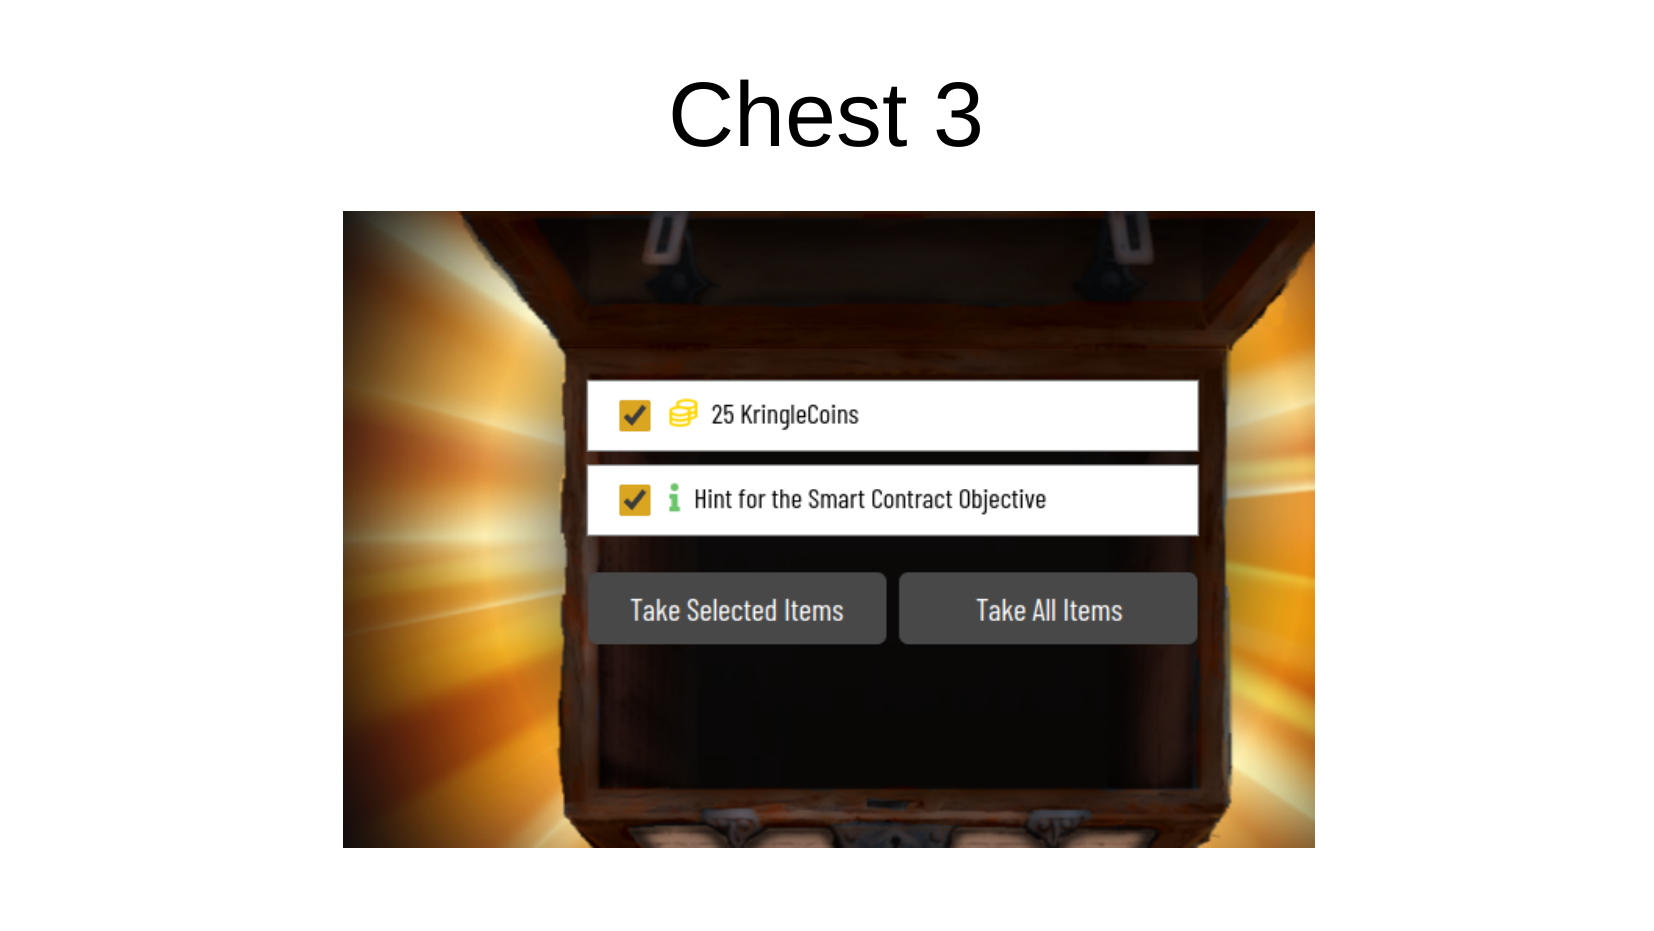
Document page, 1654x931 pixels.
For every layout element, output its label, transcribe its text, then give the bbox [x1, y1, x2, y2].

picture [343, 211, 1315, 848]
title Chest 3 [82, 37, 1571, 193]
